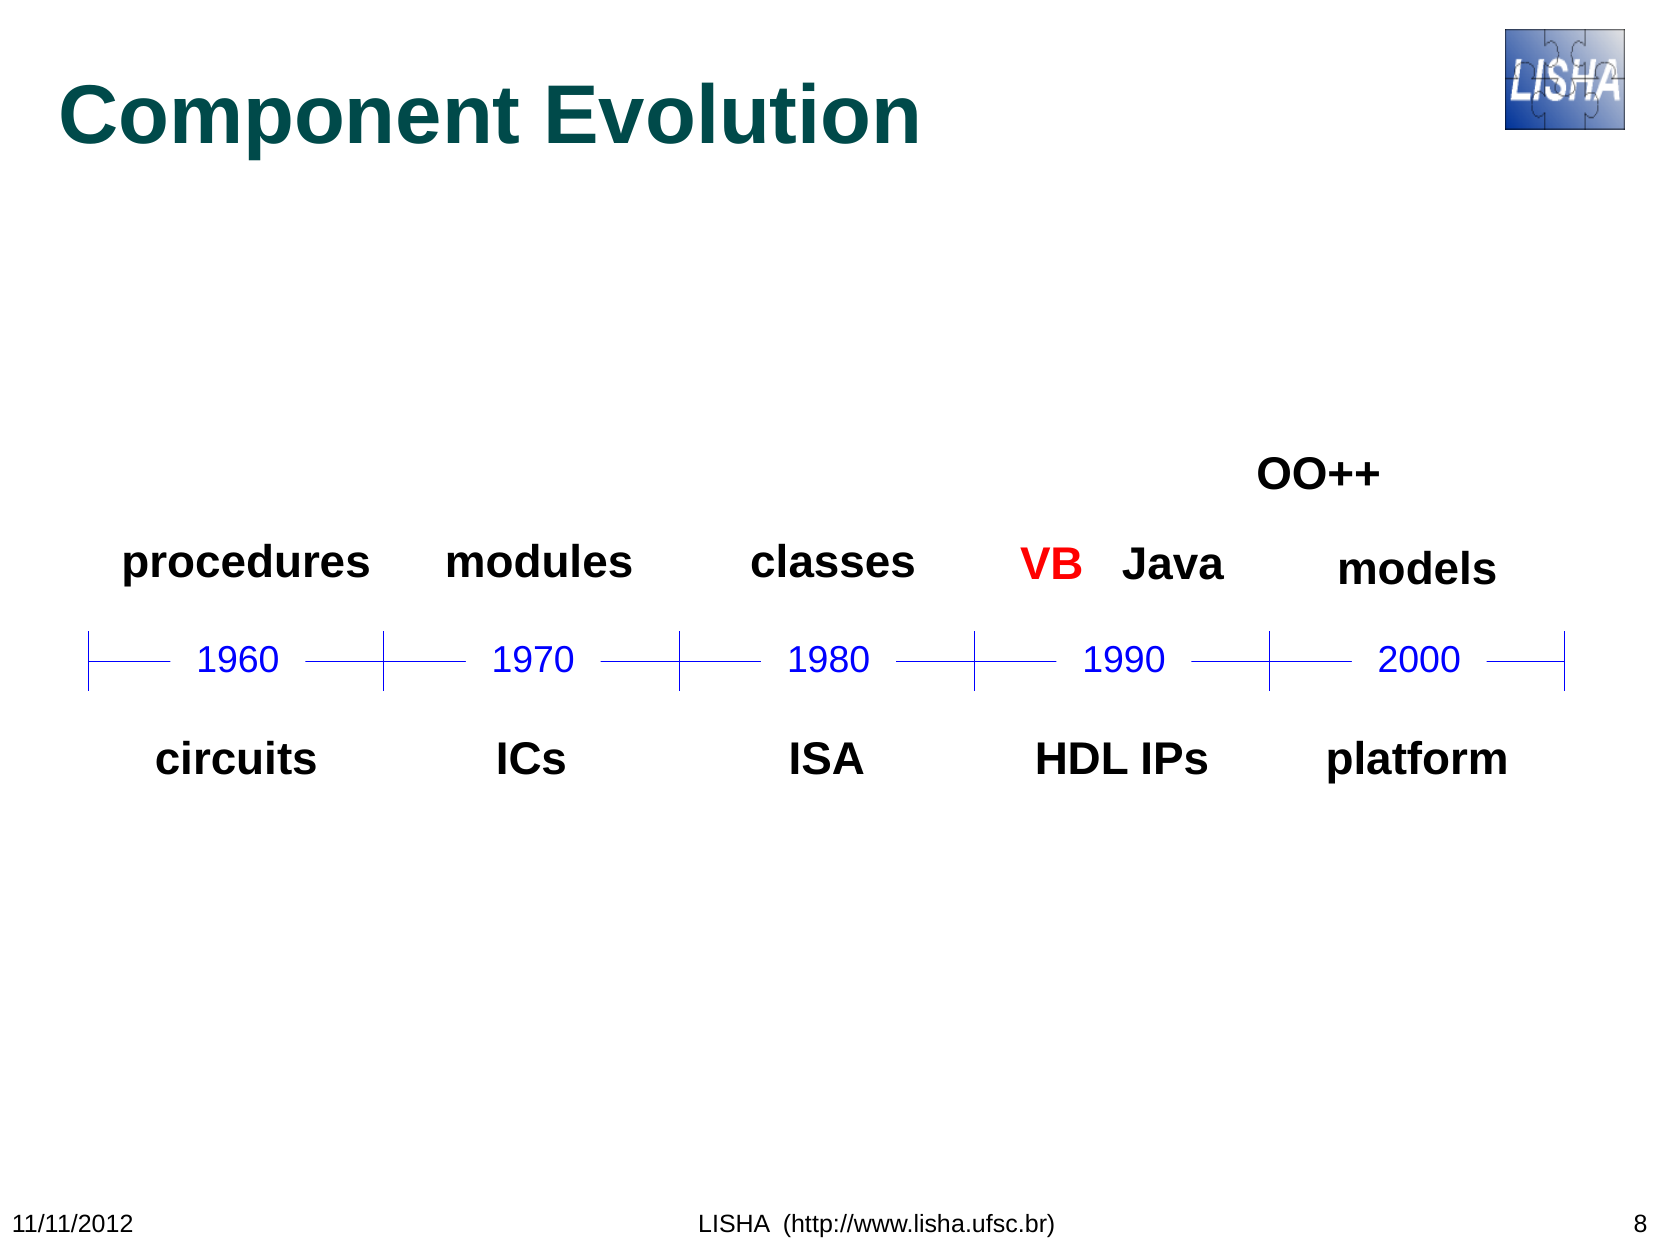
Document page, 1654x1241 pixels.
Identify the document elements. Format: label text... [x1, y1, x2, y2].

text_box modules [430, 528, 649, 600]
text_box OO++ [1212, 426, 1426, 522]
text_box 1970 [465, 630, 601, 688]
text_box 1990 [1056, 630, 1192, 688]
text_box VB Java [1005, 528, 1239, 600]
text_box procedures [106, 528, 386, 600]
text_box models [1322, 528, 1513, 609]
text_box 1980 [761, 630, 896, 688]
text_box ICs [413, 723, 650, 795]
text_box 1960 [170, 630, 306, 688]
text_box HDL IPs [1003, 723, 1241, 795]
text_box circuits [117, 723, 355, 795]
title Component Evolution [58, 11, 1463, 219]
picture [1505, 29, 1625, 130]
text_box platform [1298, 723, 1536, 795]
text_box 2000 [1351, 630, 1487, 688]
text_box ISA [708, 723, 946, 795]
text_box classes [735, 528, 931, 600]
